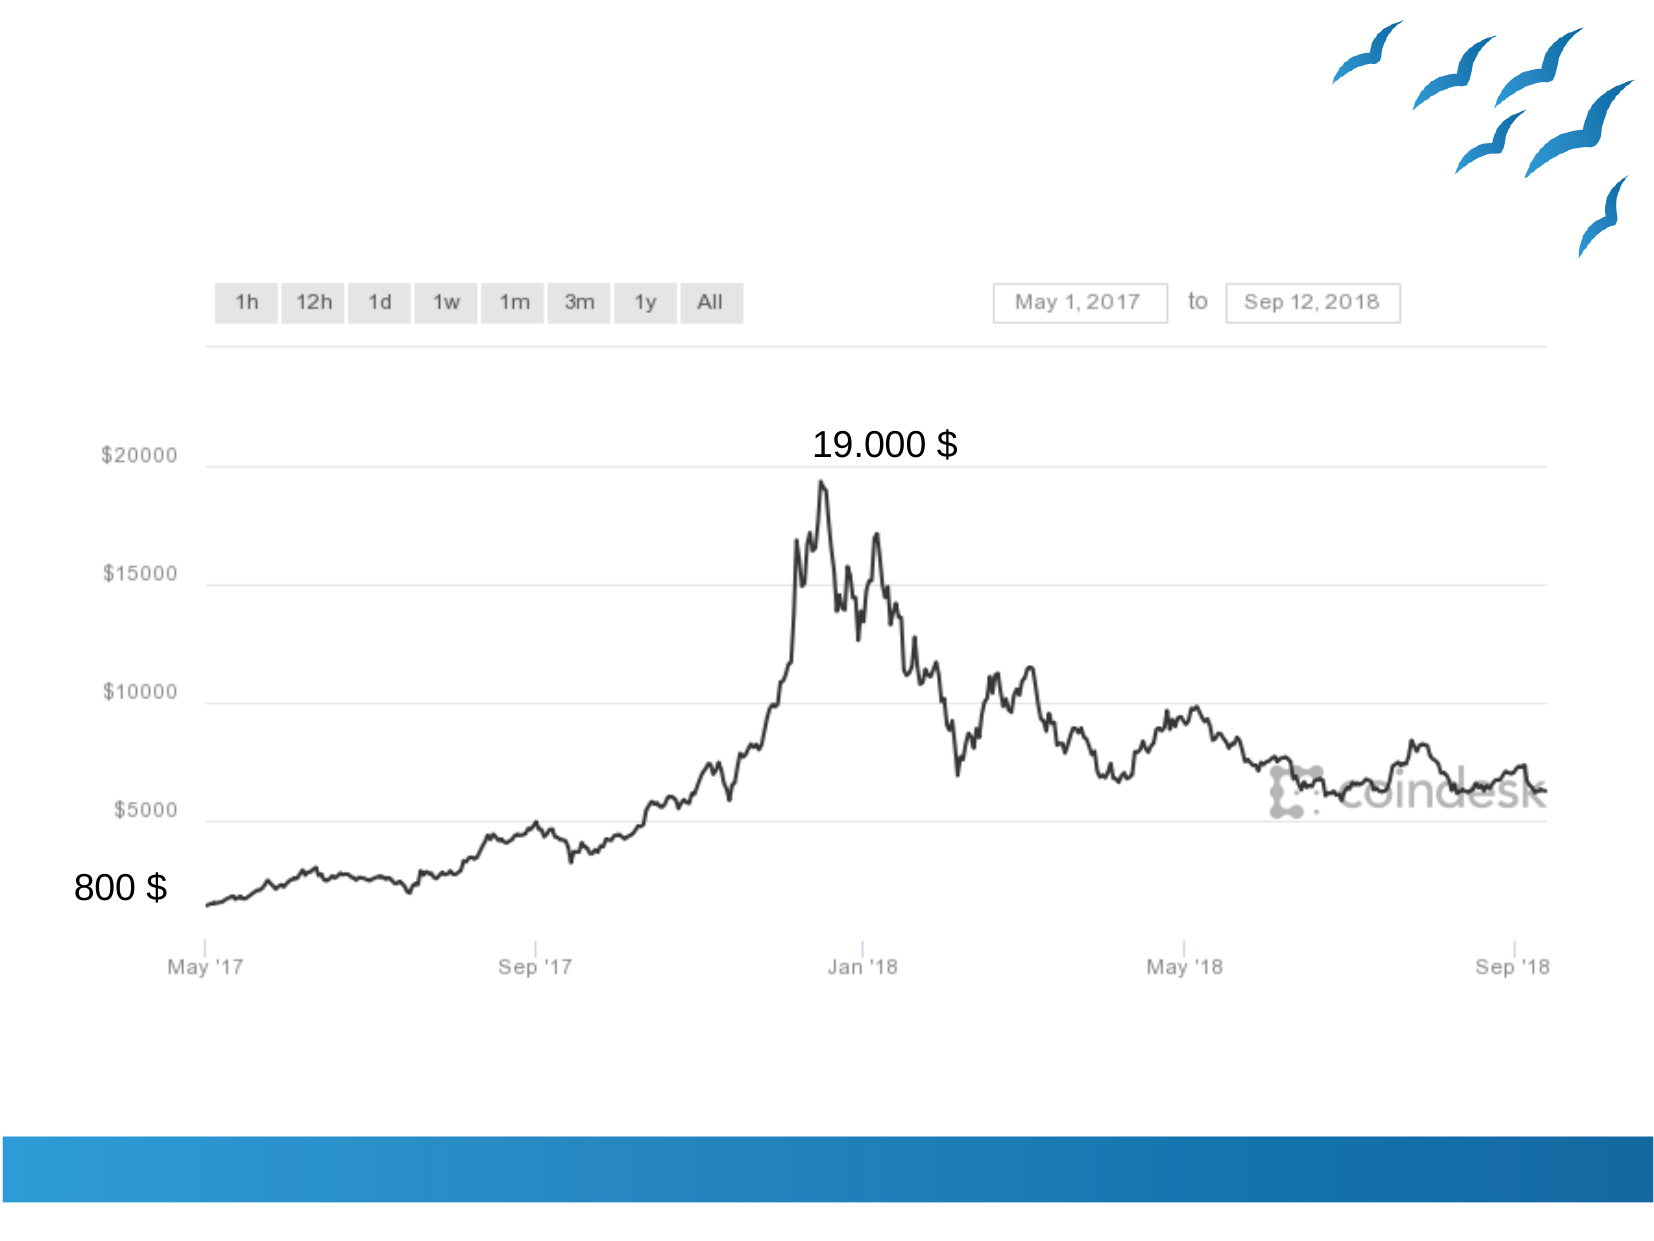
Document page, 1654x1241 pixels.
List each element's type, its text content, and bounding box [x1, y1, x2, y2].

picture [0, 0, 1654, 1241]
text_box 800 $ [59, 858, 325, 916]
text_box 19.000 $ [797, 415, 1063, 473]
